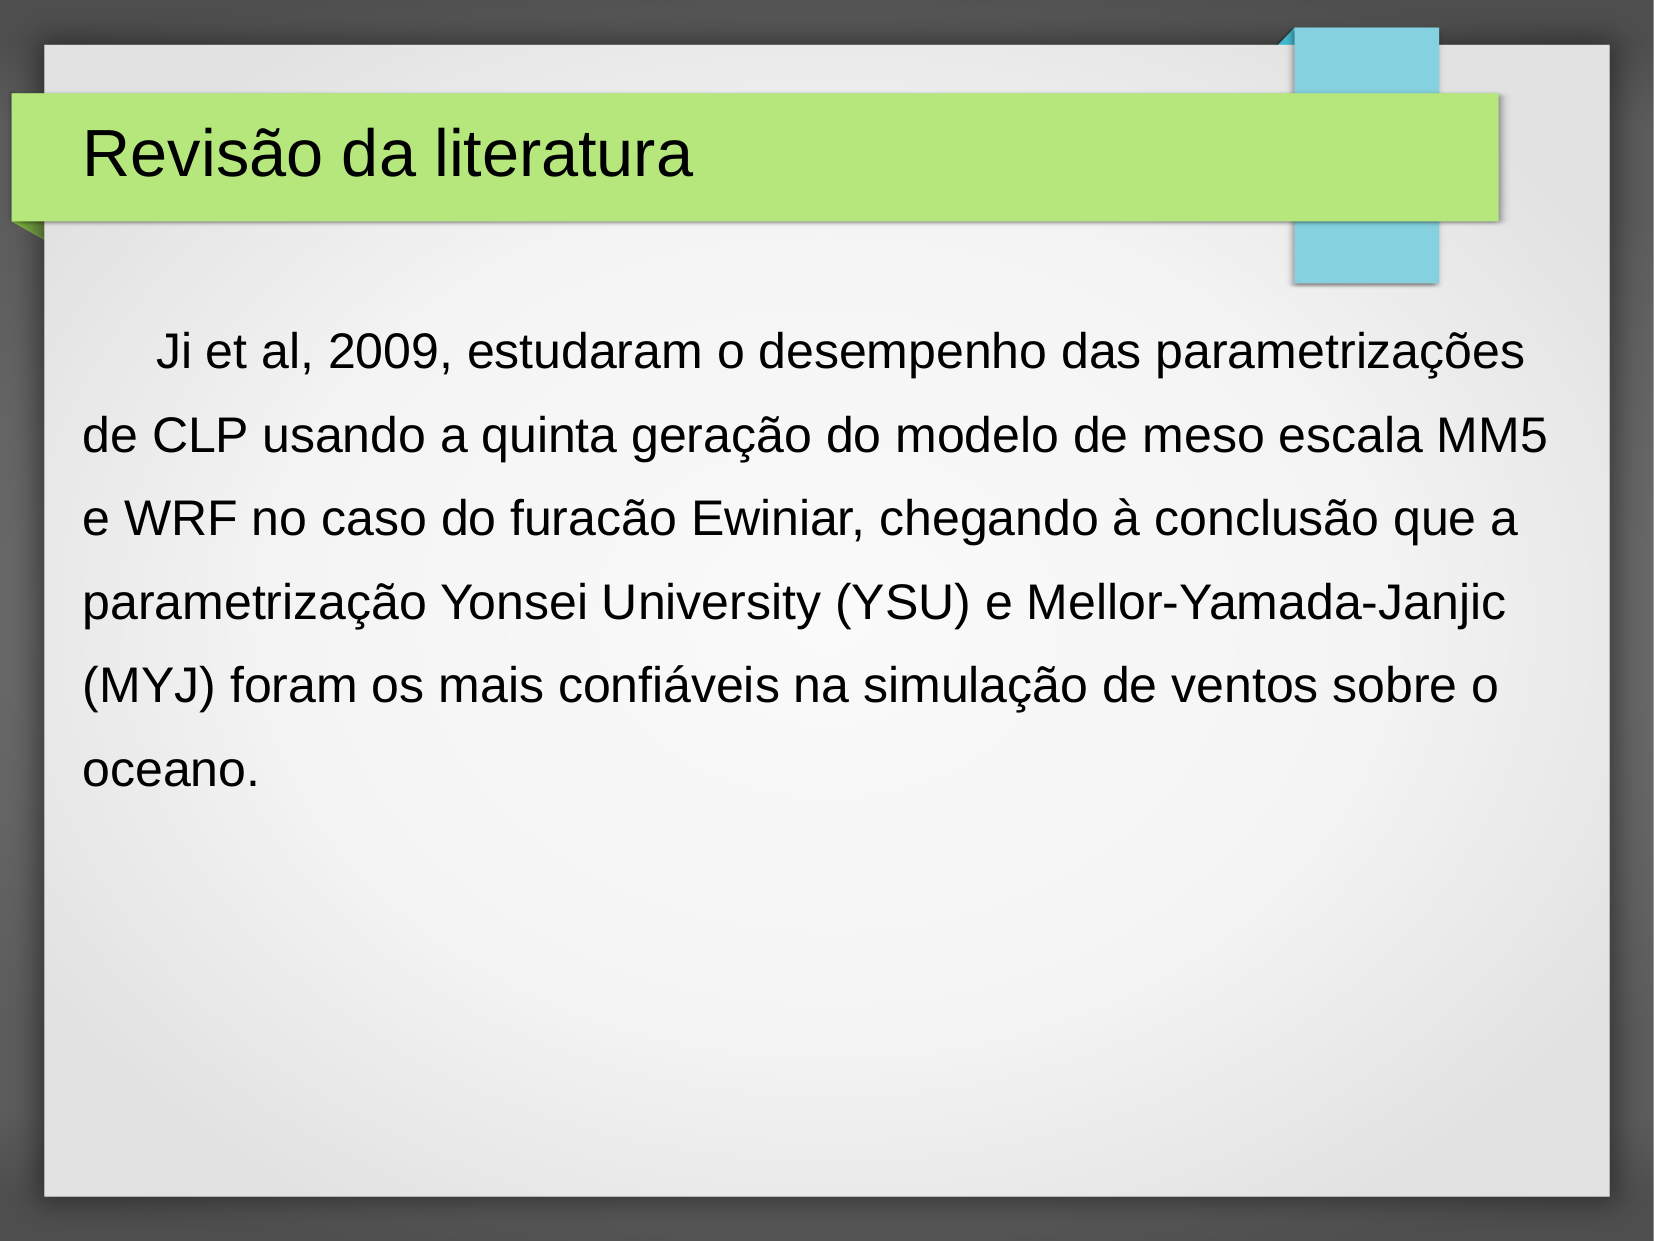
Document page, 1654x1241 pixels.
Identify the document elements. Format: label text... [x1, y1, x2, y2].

picture [0, 0, 1654, 1241]
title Revisão da literatura [82, 94, 1264, 213]
list Ji et al, 2009, estudaram o desempenho das parametrizações de CLP usando a quinta geração do modelo de meso escala MM5 e WRF no caso do furacão Ewiniar, chegando à conclusão que a parametrização Yonsei University (YSU) e Mellor-Yamada-Janjic (MYJ) foram os mais confiáveis na simulação de ventos sobre o oceano. [82, 295, 1571, 1015]
